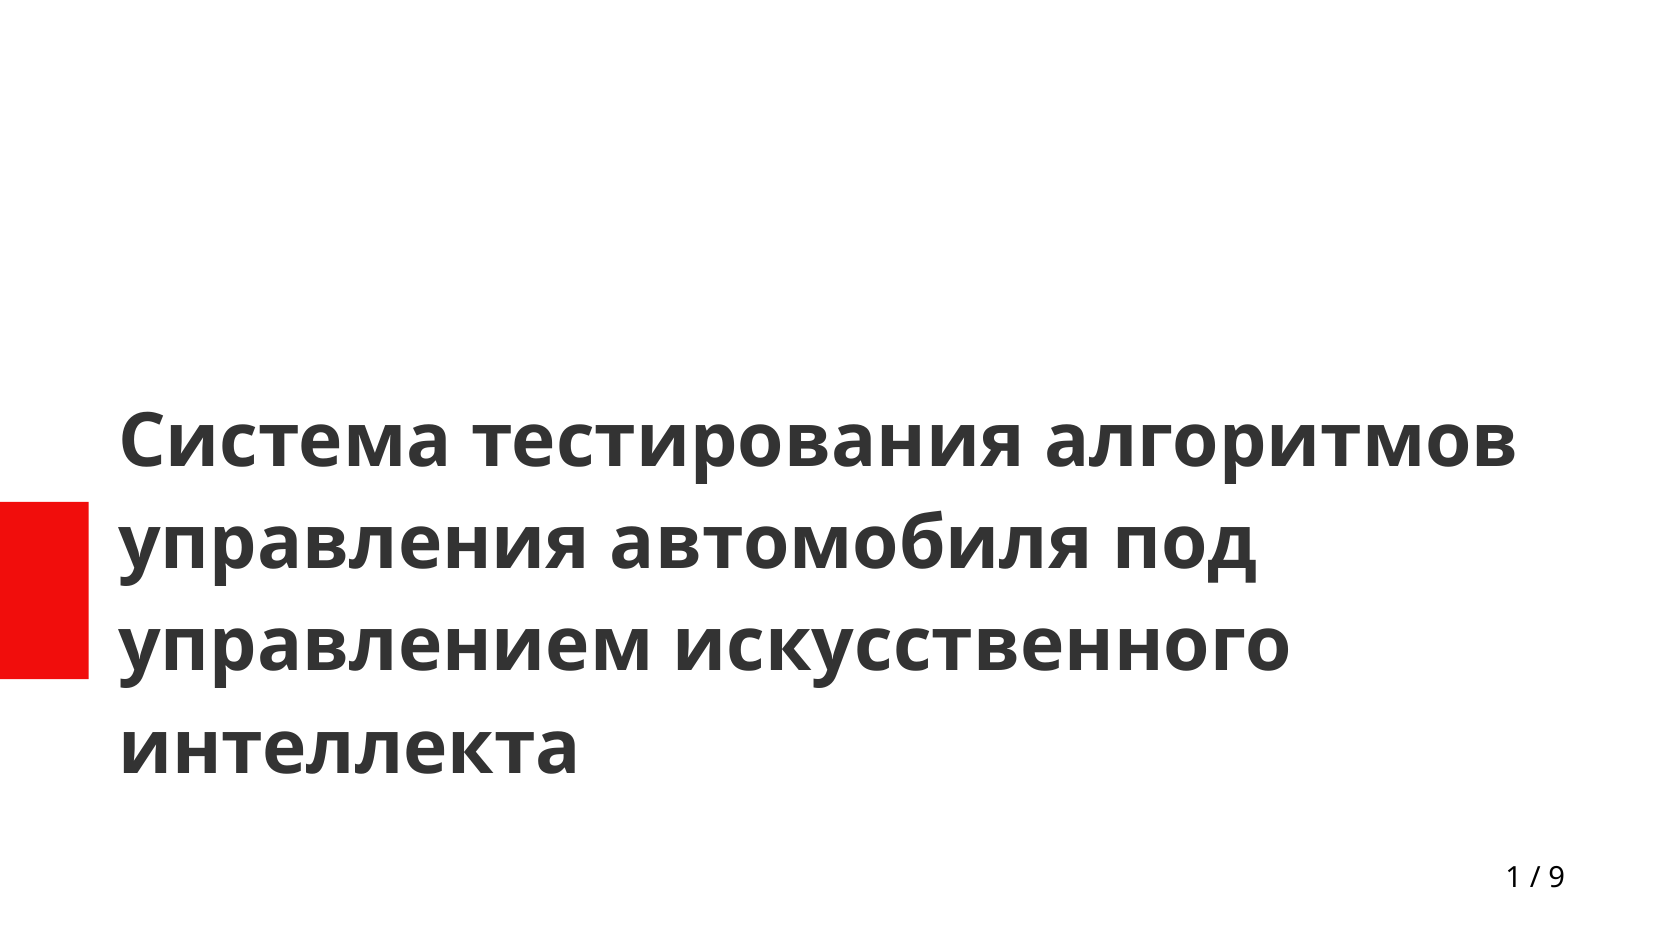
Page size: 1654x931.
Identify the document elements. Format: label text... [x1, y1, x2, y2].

title Система тестирования алгоритмов управления автомобиля под управлением искусственного интеллекта [118, 385, 1536, 796]
